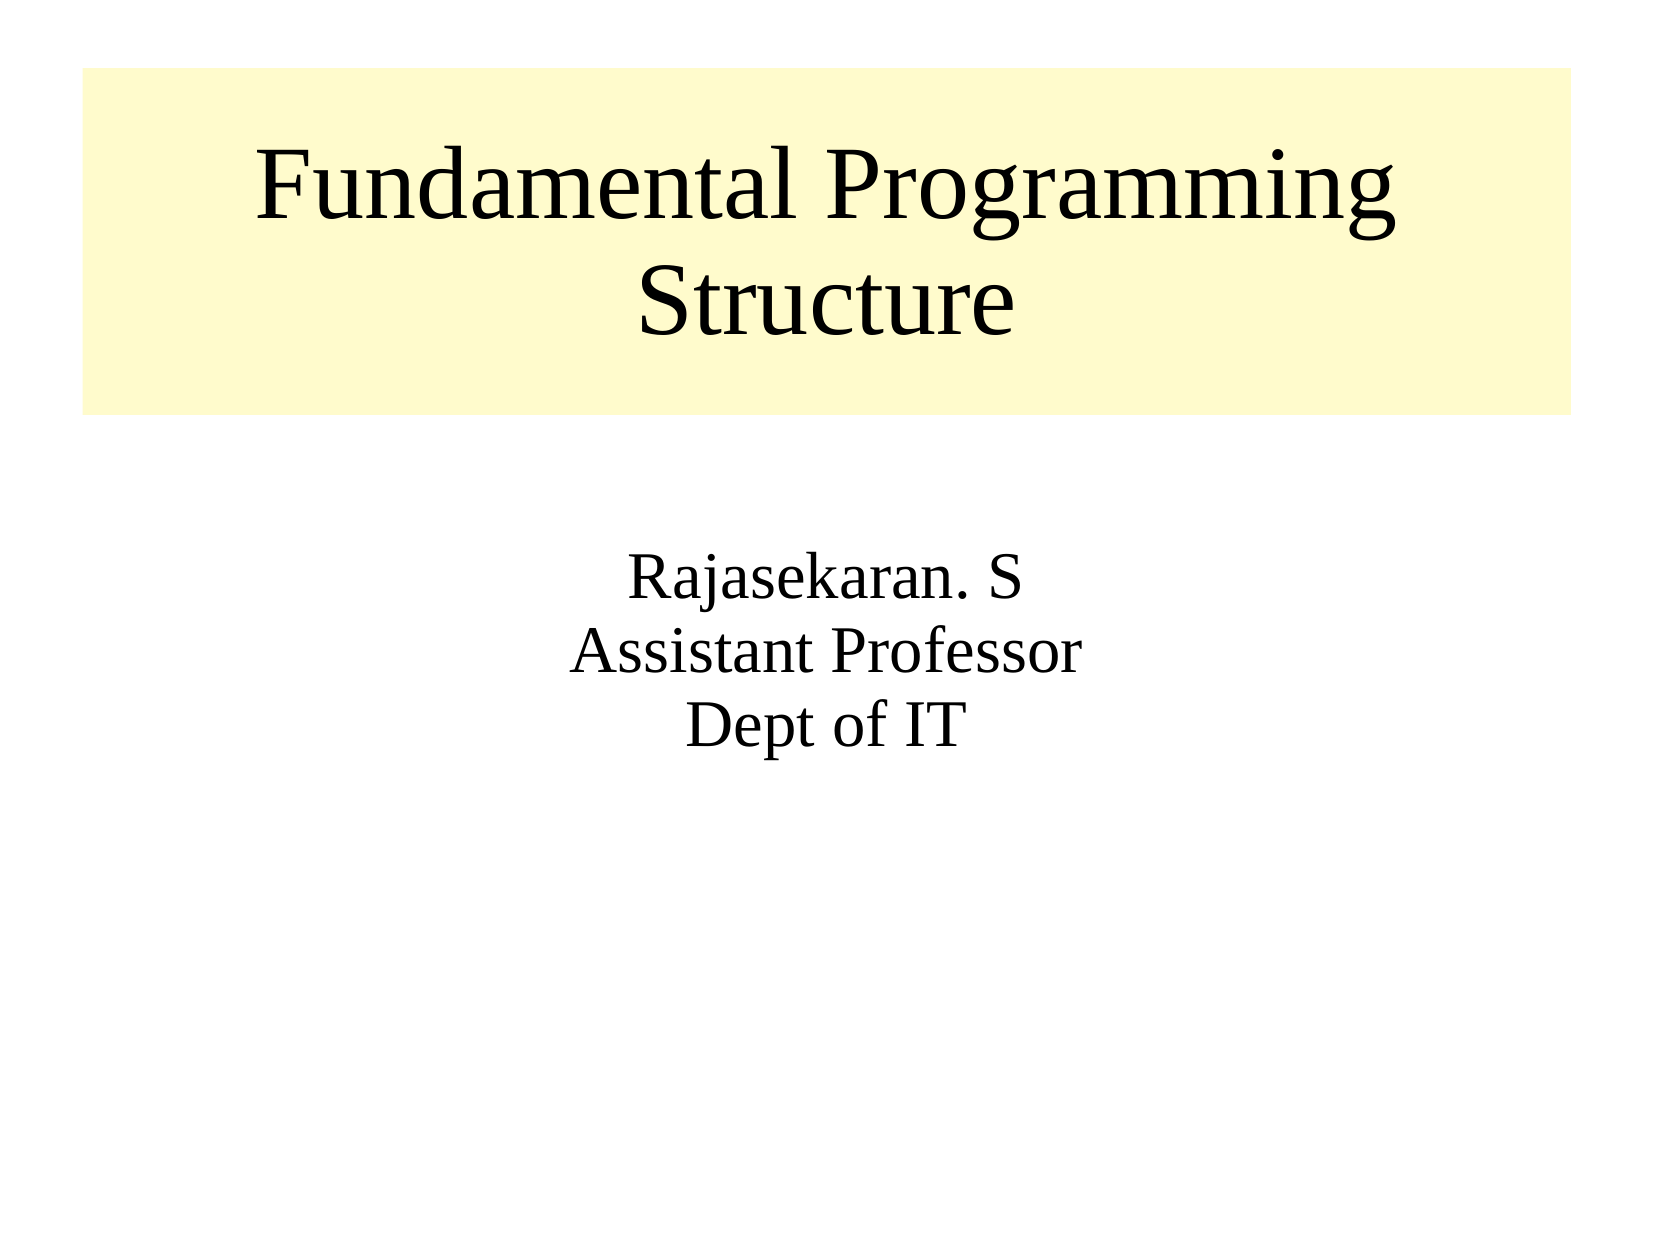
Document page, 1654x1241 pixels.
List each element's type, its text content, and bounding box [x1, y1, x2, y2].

title Fundamental Programming Structure [82, 68, 1571, 290]
subtitle Rajasekaran. S Assistant Professor Dept of IT [82, 290, 1571, 1010]
